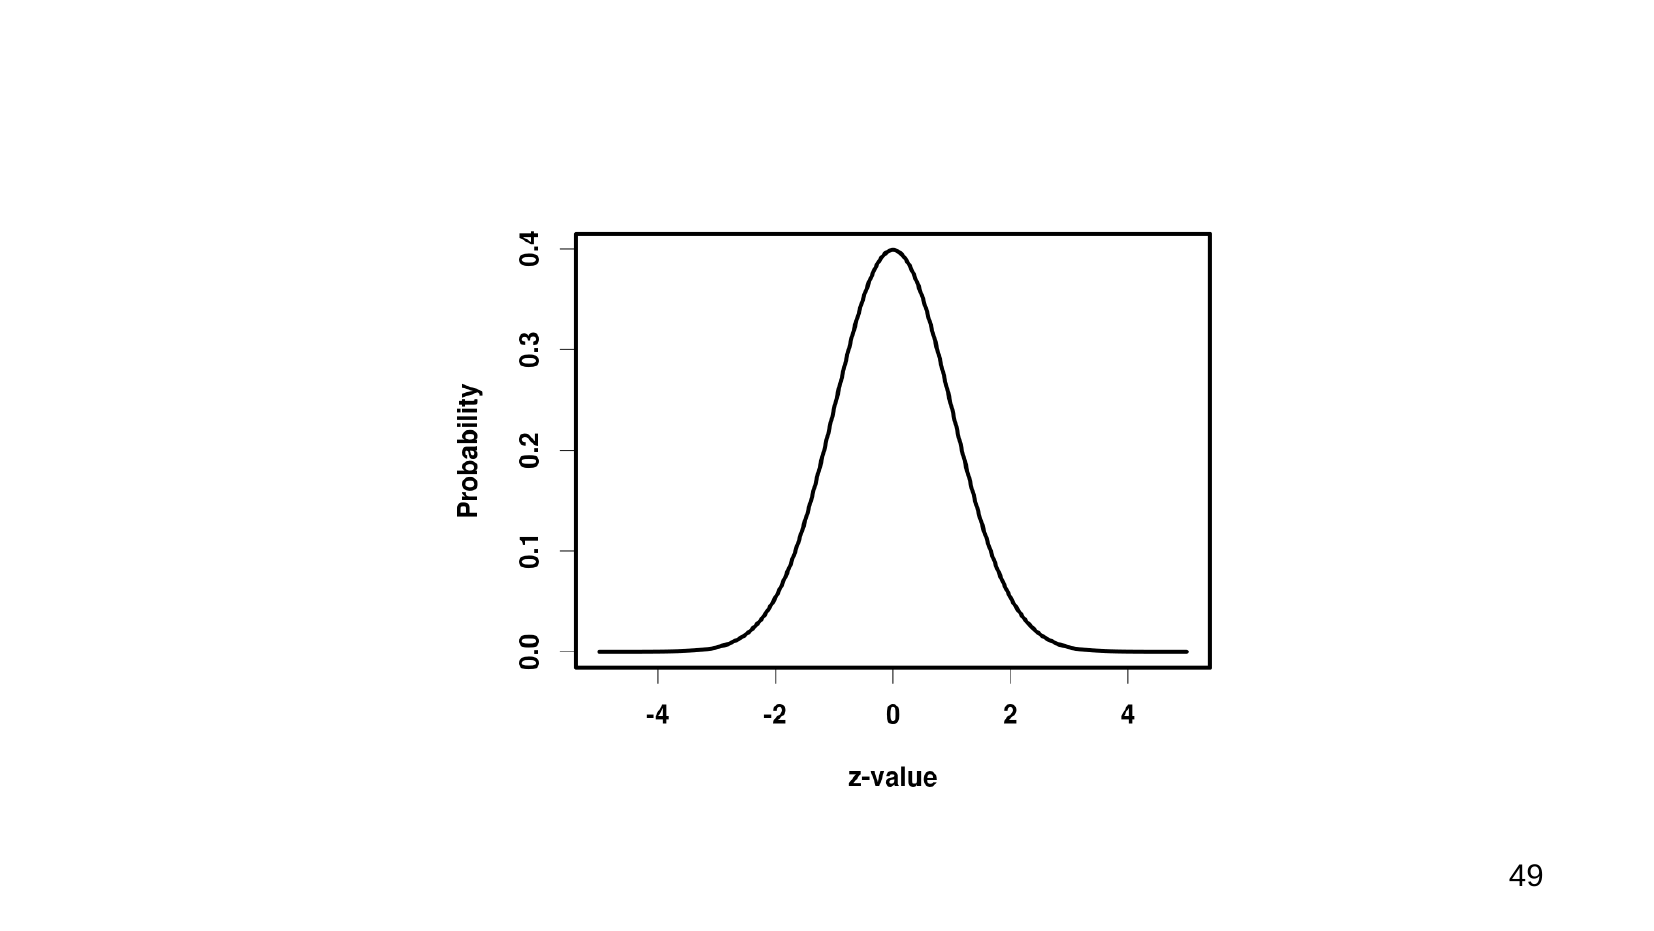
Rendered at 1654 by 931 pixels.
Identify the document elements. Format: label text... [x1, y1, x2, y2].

picture [448, 106, 1275, 826]
text_box <nummer> [1494, 850, 1654, 921]
